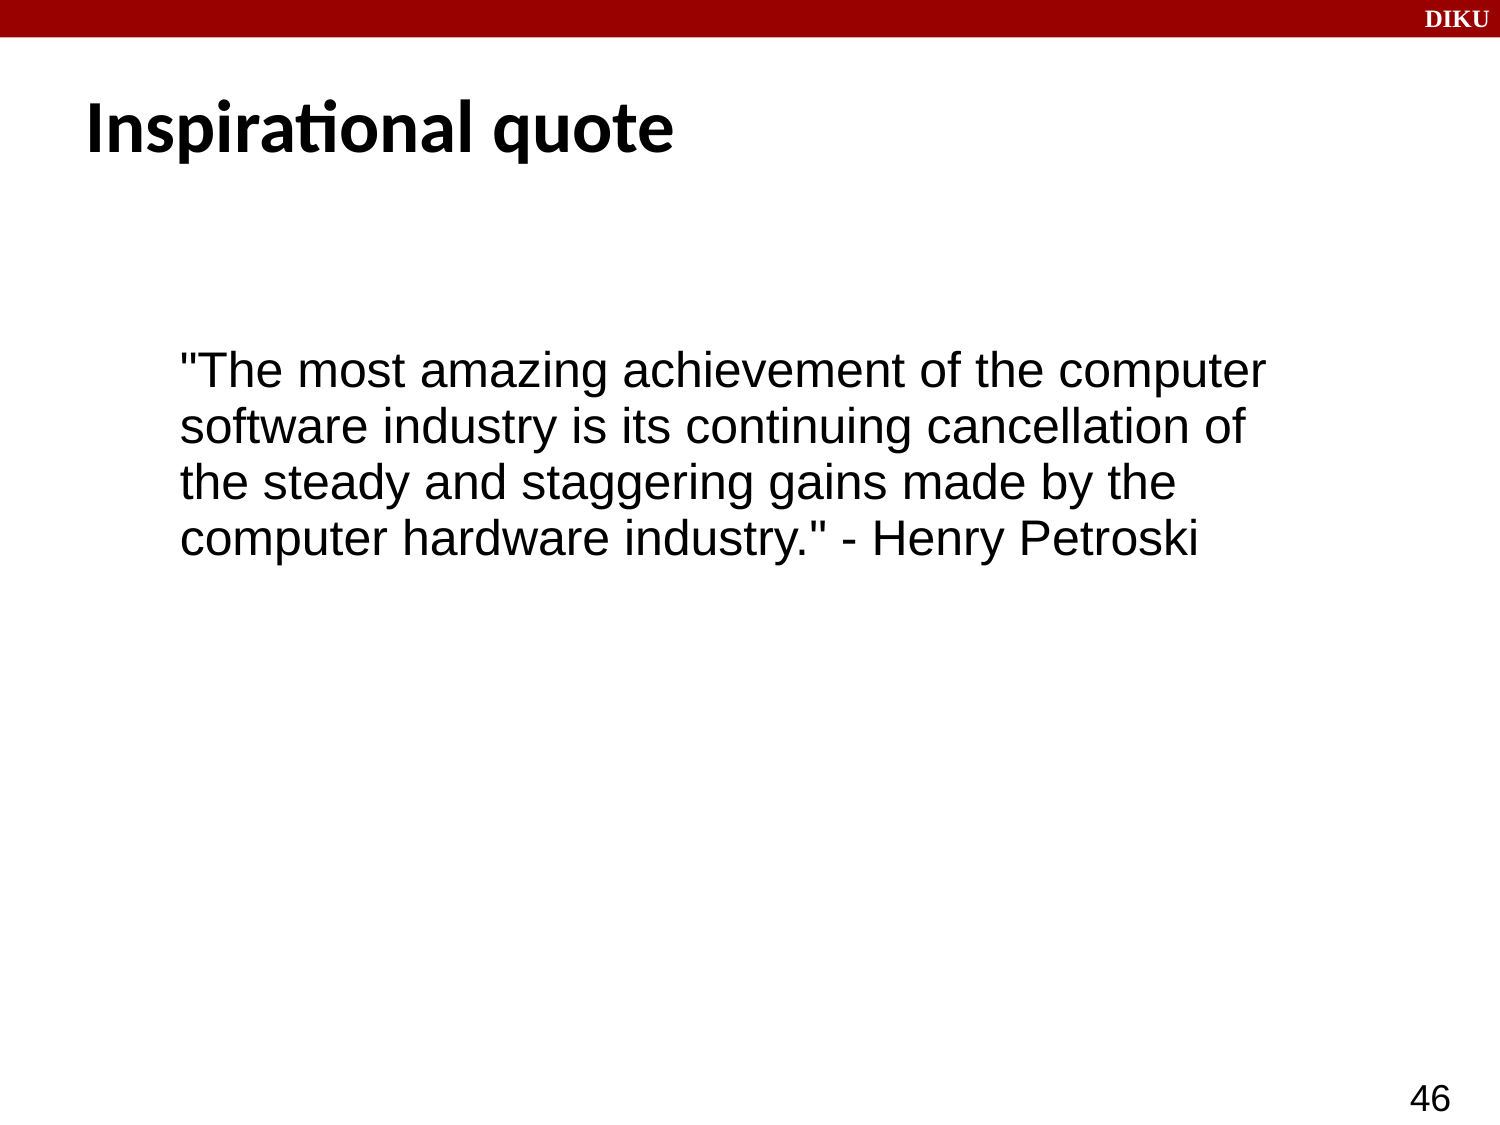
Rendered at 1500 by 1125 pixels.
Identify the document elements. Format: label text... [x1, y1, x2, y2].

text_box Inspirational quote [70, 75, 1485, 169]
text_box "The most amazing achievement of the computer software industry is its continuing cancellation of the steady and staggering gains made by the computer hardware industry." - Henry Petroski [165, 335, 1291, 601]
